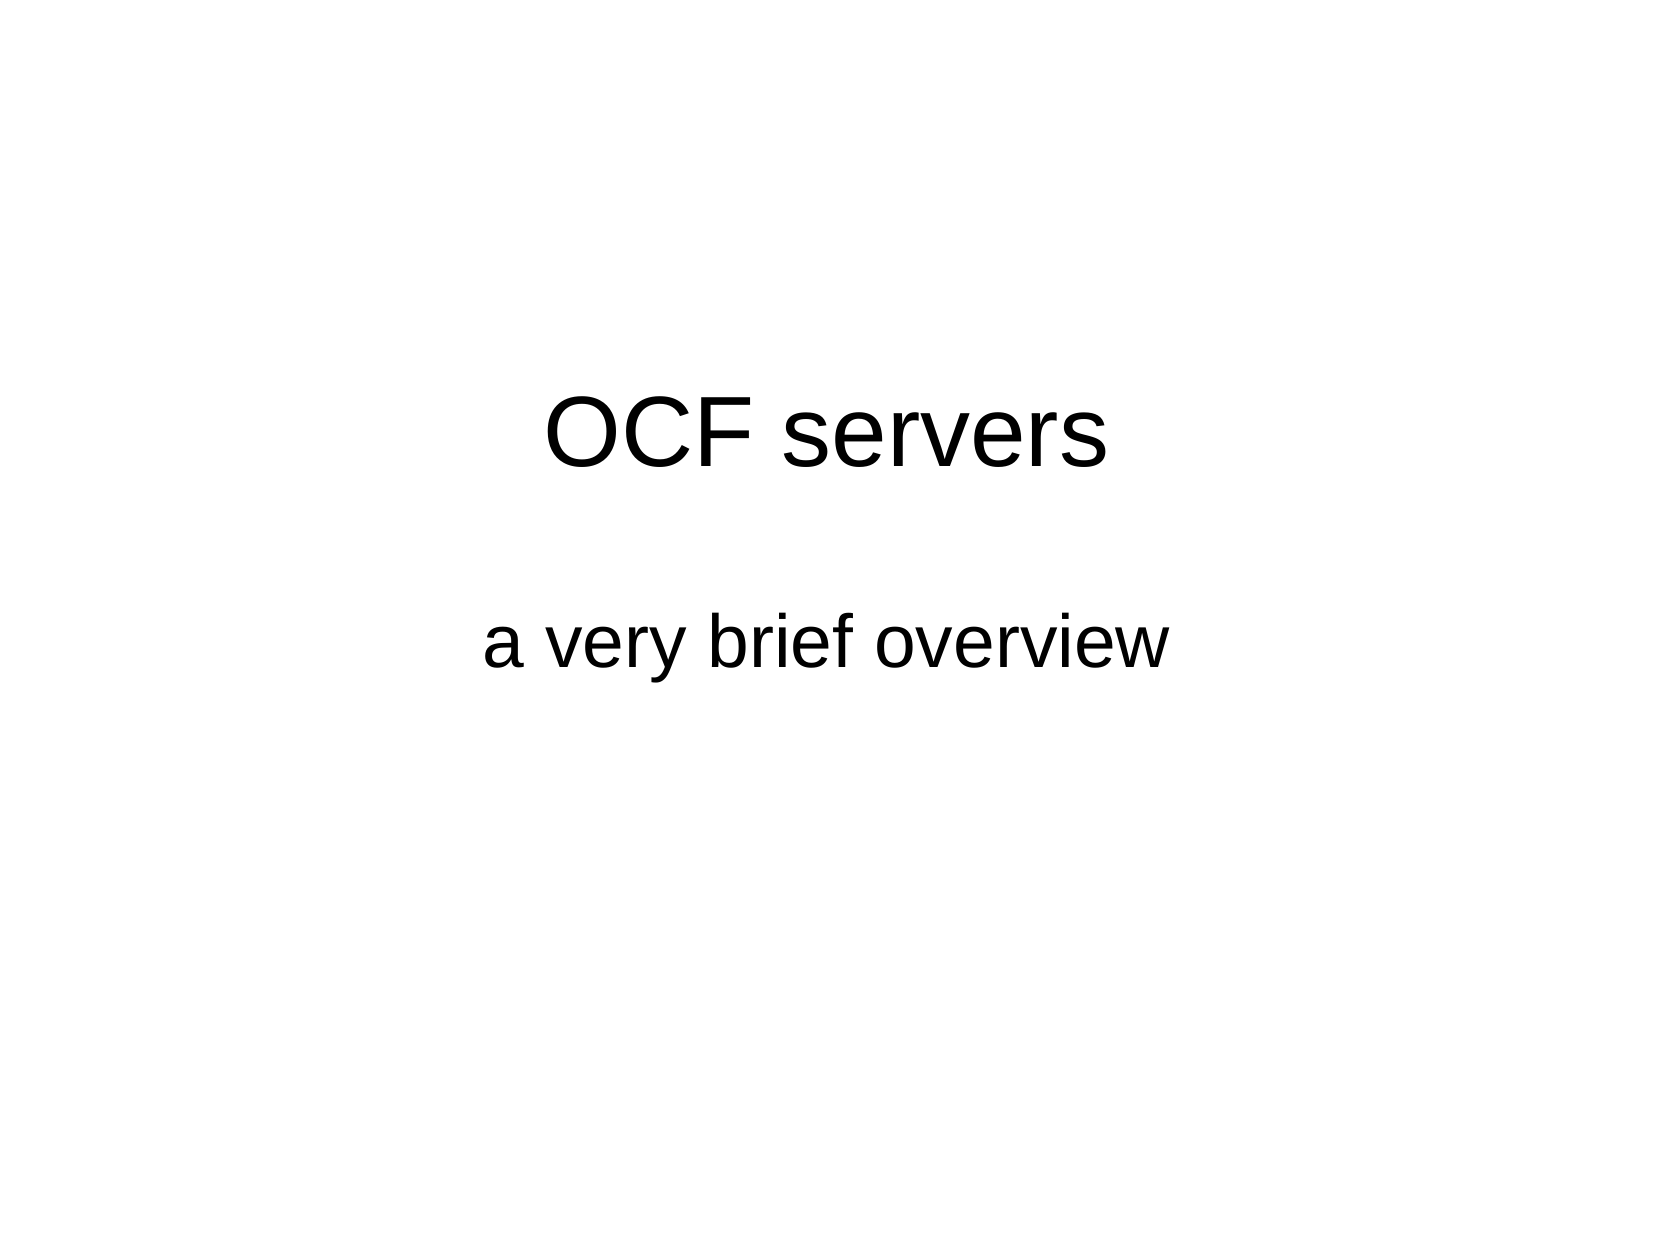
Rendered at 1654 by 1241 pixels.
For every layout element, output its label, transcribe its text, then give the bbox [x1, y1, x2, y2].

subtitle OCF servers a very brief overview [82, 49, 1571, 1010]
